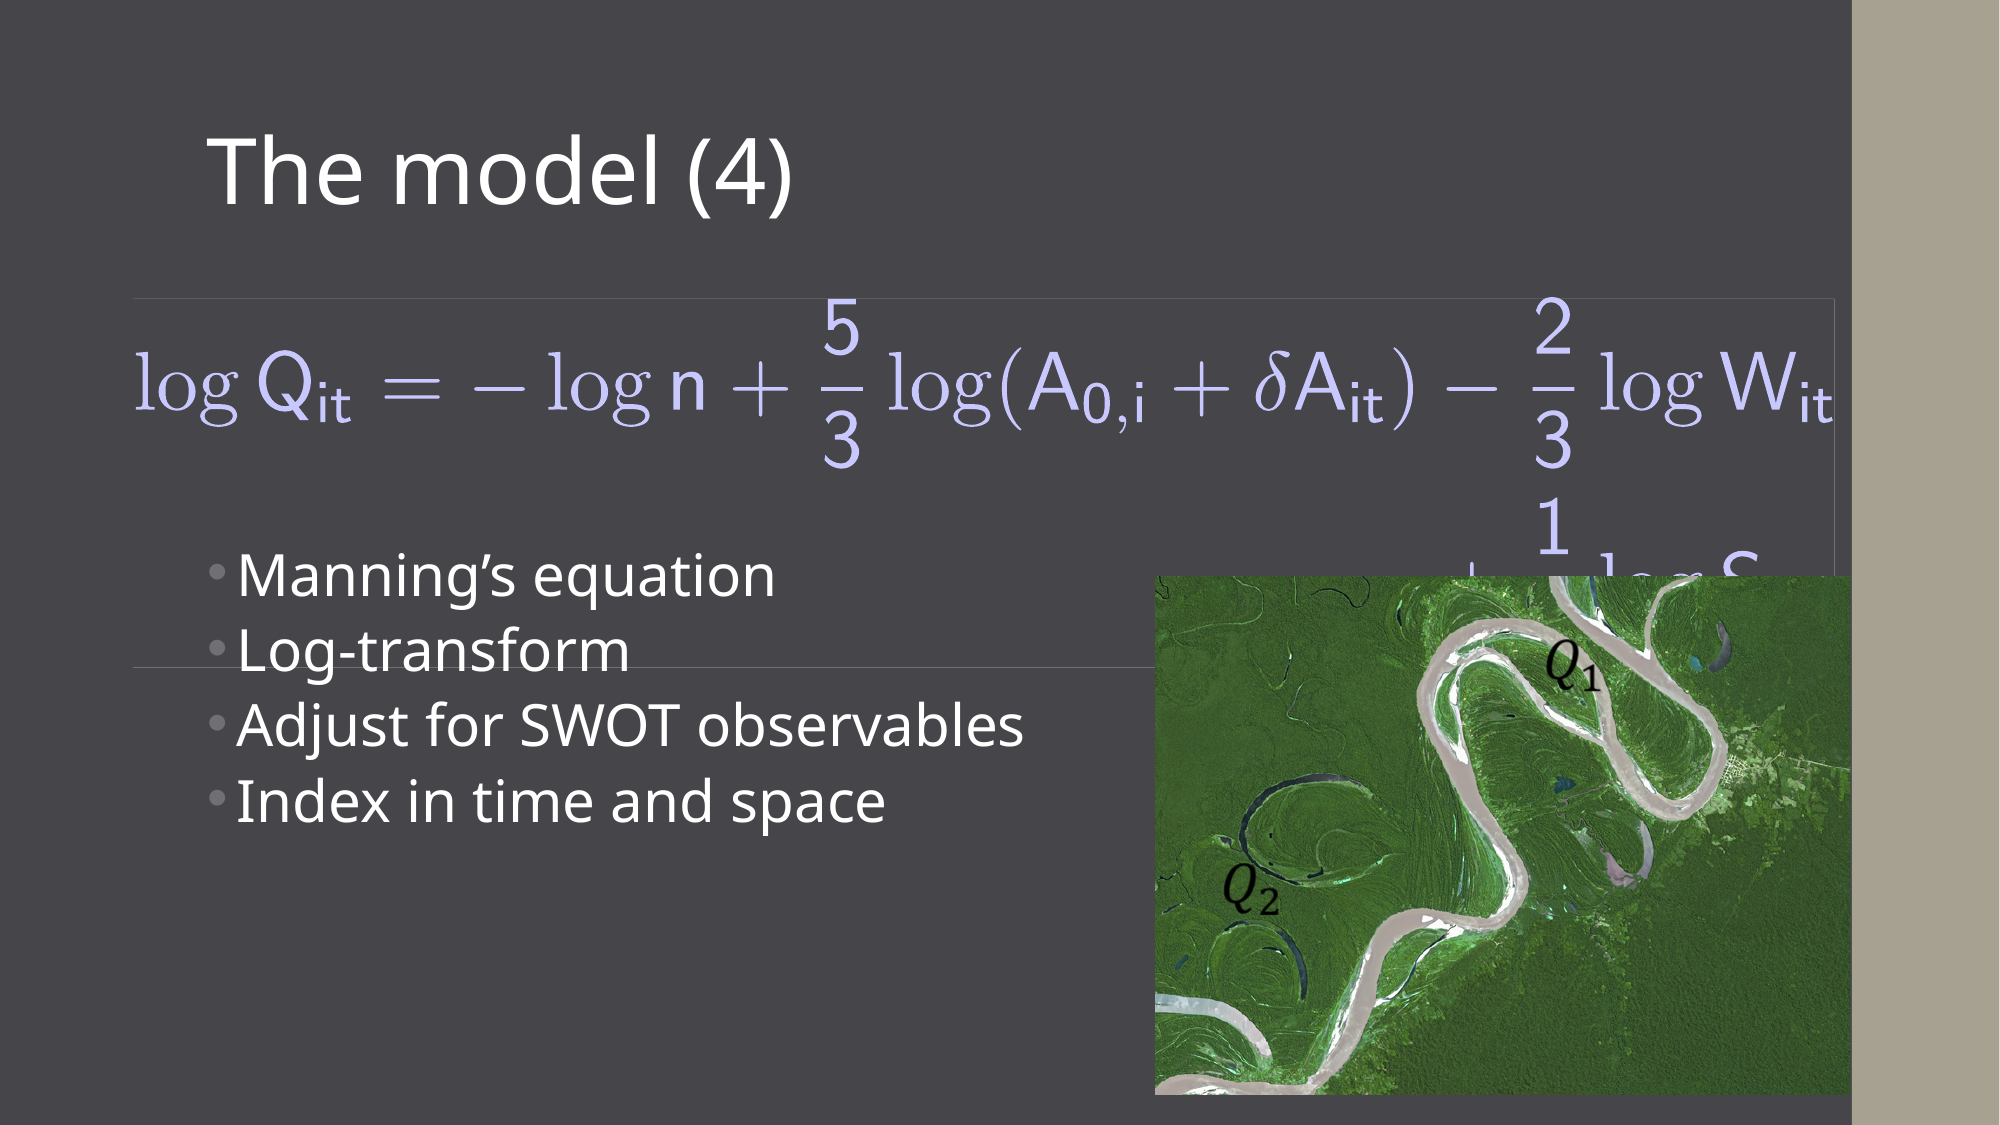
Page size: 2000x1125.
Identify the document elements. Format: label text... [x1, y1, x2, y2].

title The model (4) [206, 60, 1797, 278]
list Manning’s equation Log-transform Adjust for SWOT observables Index in time and space [206, 536, 1617, 1125]
picture [1155, 576, 1851, 1096]
text_box [133, 297, 1835, 668]
text_box [1196, 837, 1309, 924]
text_box [1518, 614, 1630, 701]
